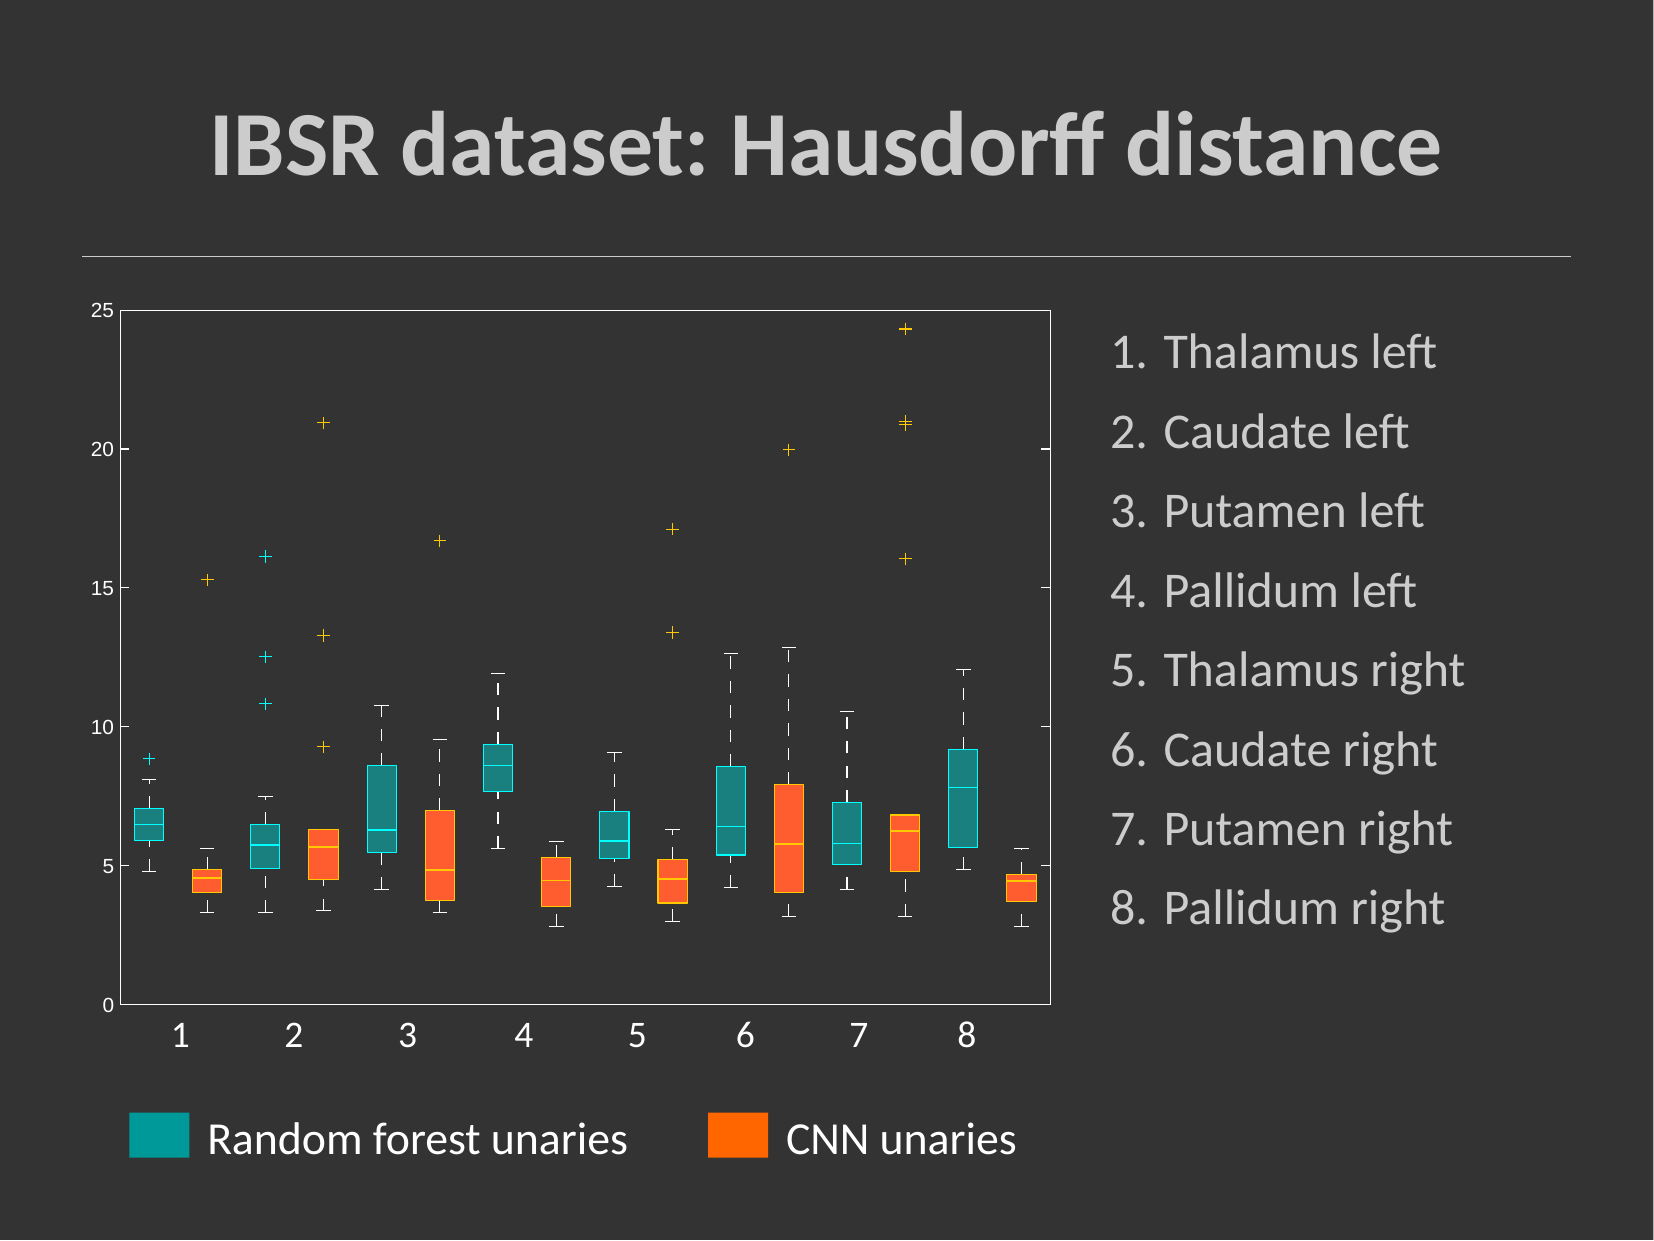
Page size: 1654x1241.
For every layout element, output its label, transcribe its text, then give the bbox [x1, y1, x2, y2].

text_box [708, 1112, 769, 1158]
picture [88, 290, 1060, 1036]
list Thalamus left Caudate left Putamen left Pallidum left Thalamus right Caudate right Putamen right Pallidum right [1092, 331, 1550, 1011]
text_box Random forest unaries [192, 1112, 662, 1220]
text_box [129, 1112, 190, 1158]
title IBSR dataset: Hausdorff distance [82, 49, 1571, 257]
text_box CNN unaries [771, 1112, 1111, 1220]
